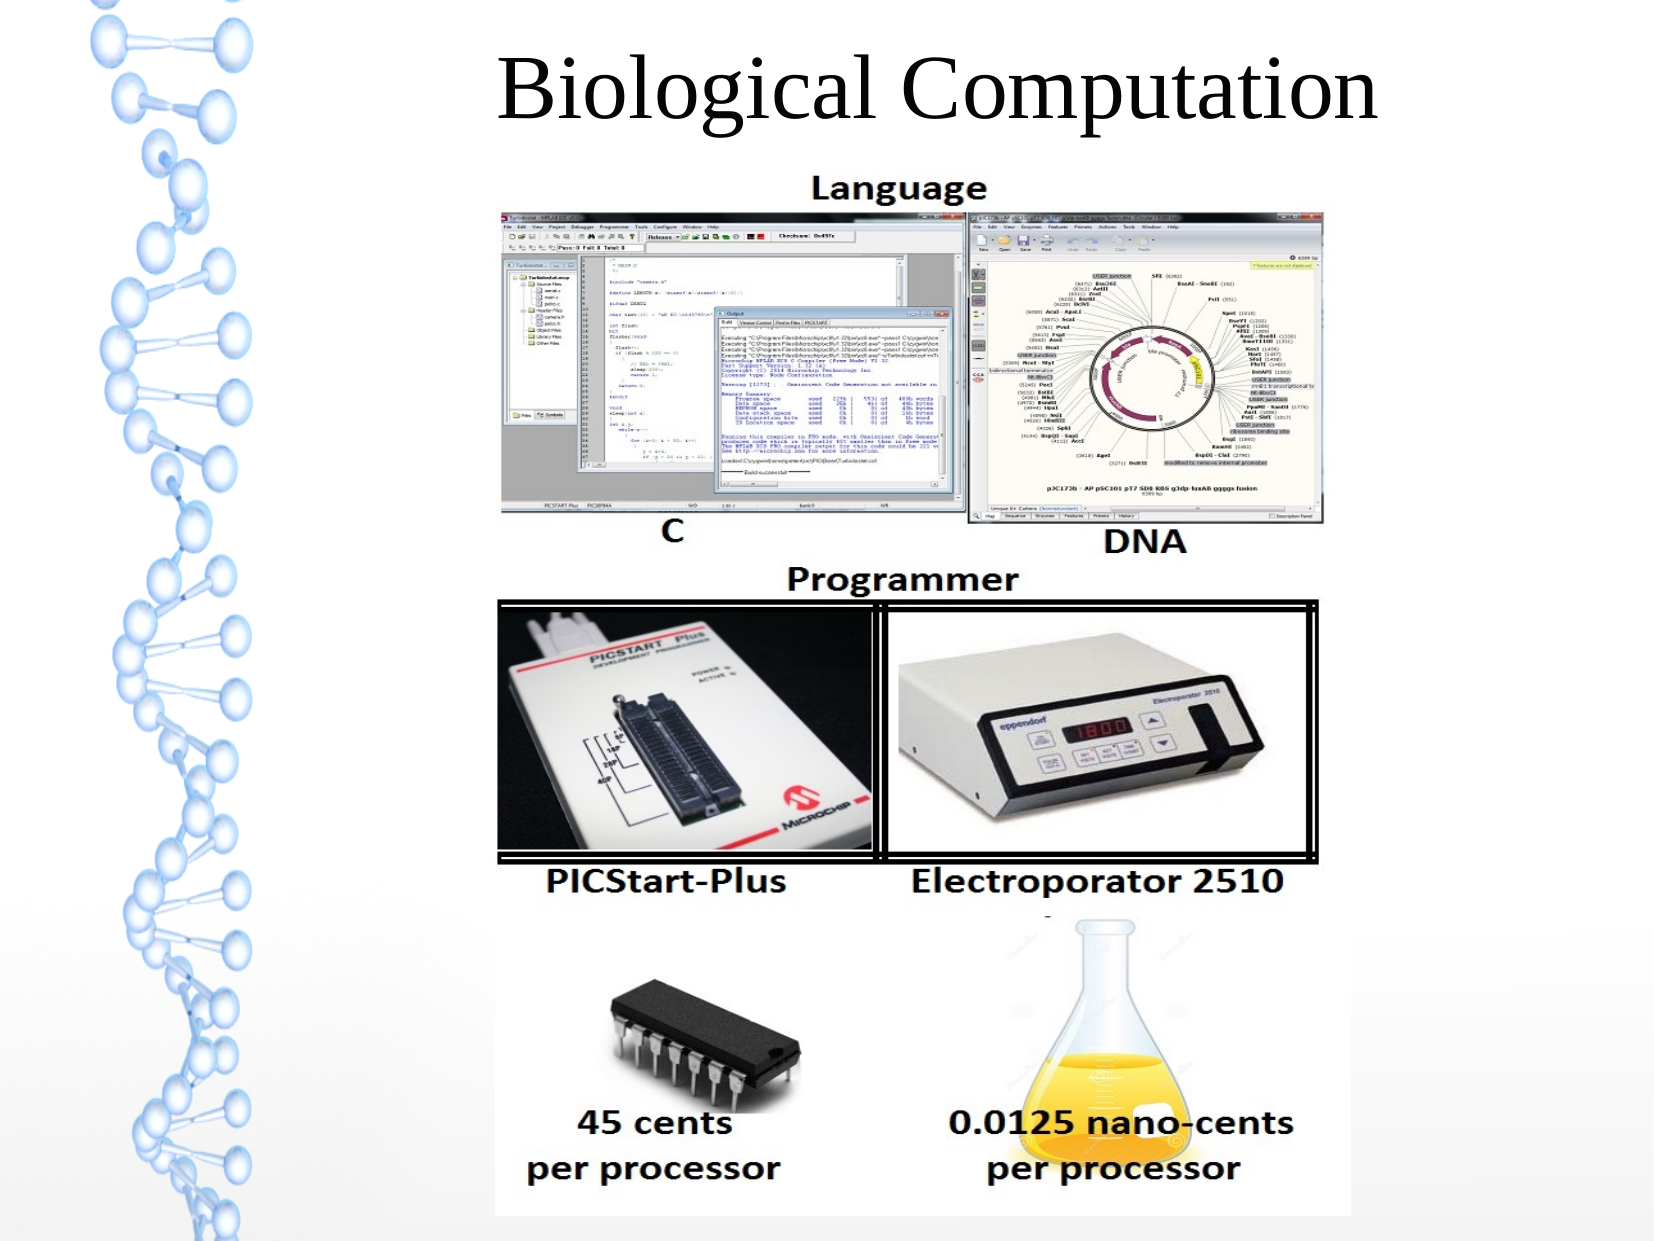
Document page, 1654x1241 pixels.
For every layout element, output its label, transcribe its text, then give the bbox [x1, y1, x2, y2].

text_box Biological Computation [274, 20, 1604, 151]
picture [0, 0, 1654, 1241]
